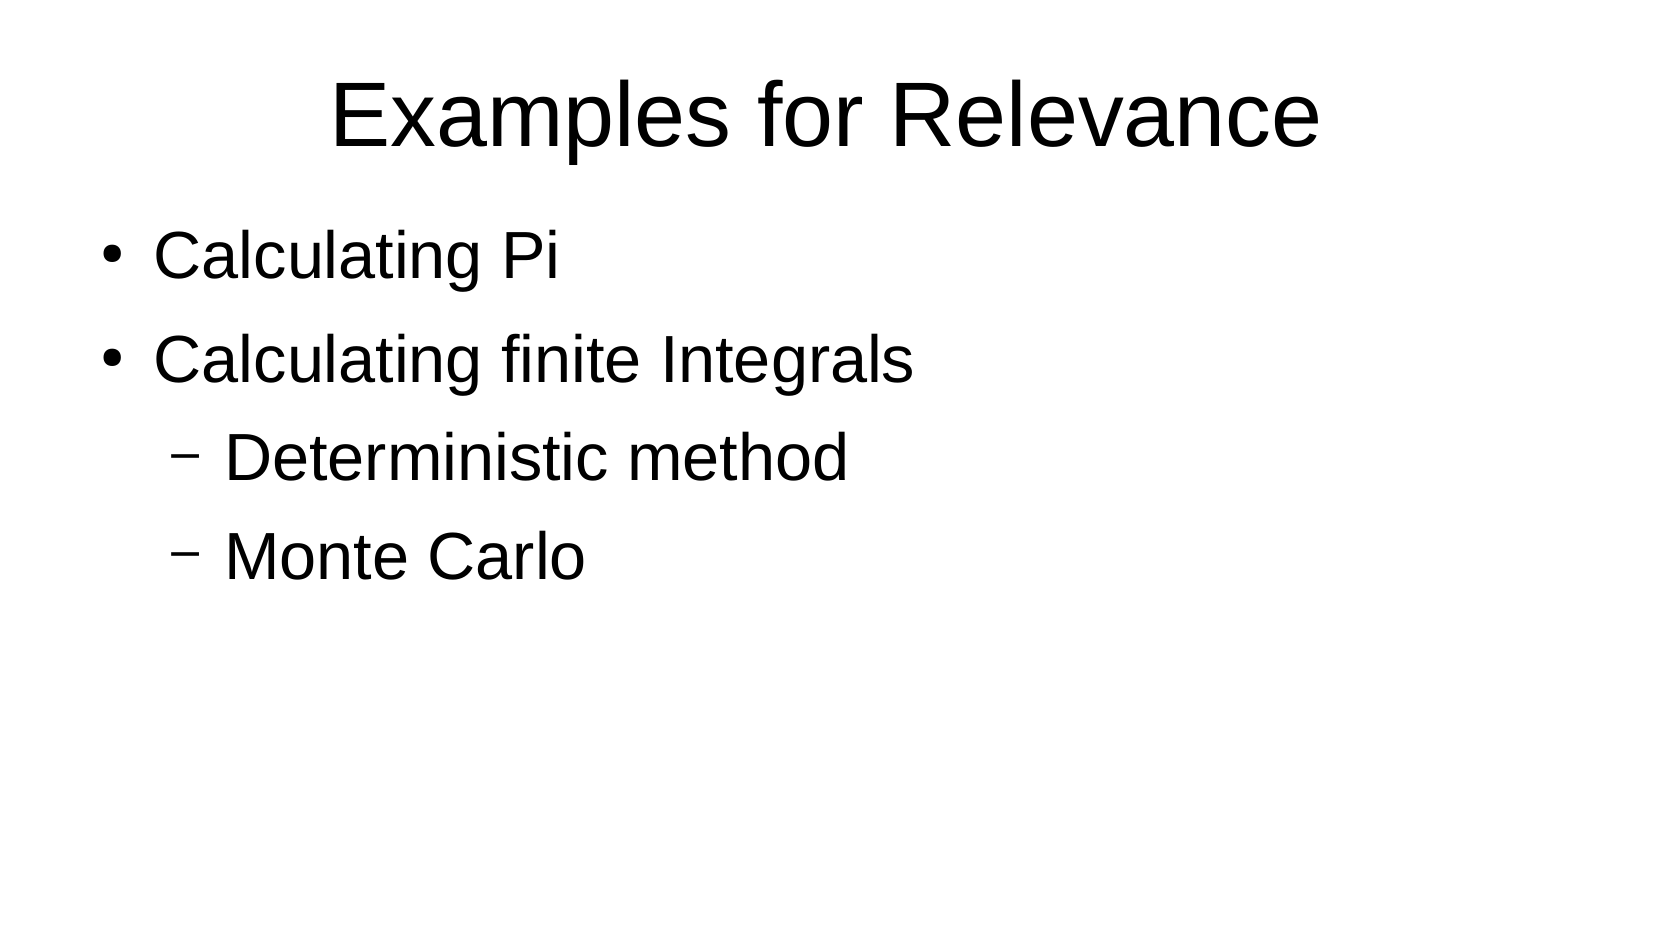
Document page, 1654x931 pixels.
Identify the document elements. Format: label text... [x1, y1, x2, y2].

chart [772, 439, 785, 467]
list Calculating Pi Calculating finite Integrals Deterministic method Monte Carlo [82, 217, 1571, 758]
title Examples for Relevance [82, 12, 1571, 217]
